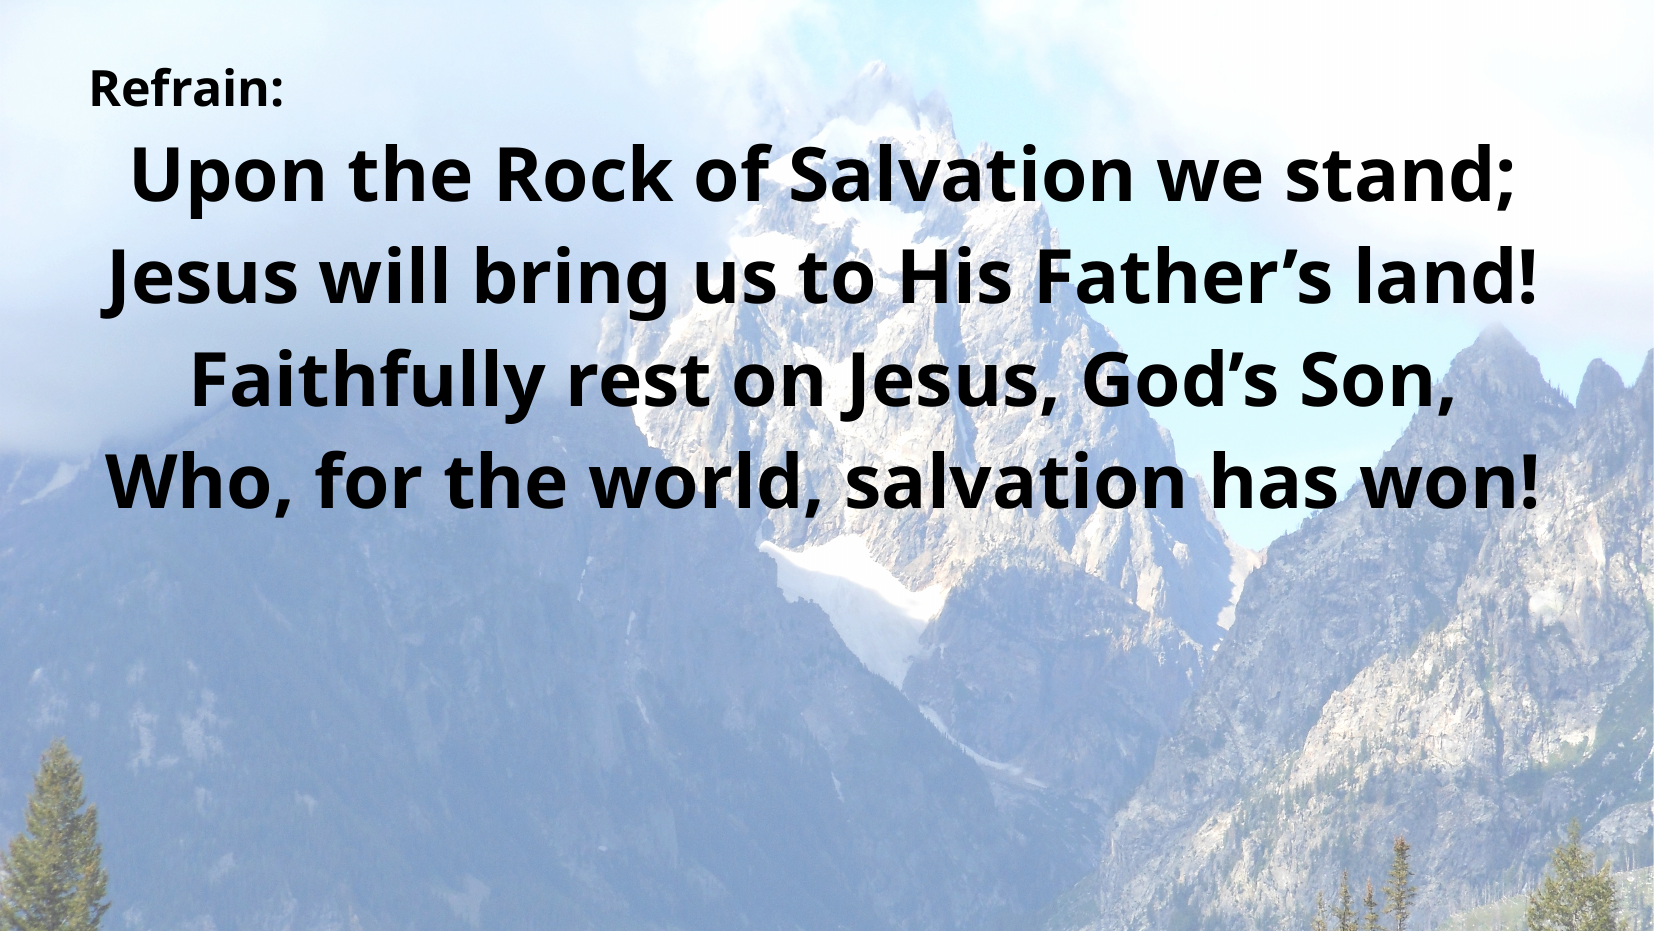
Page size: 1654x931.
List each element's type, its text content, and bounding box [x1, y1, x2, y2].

picture [0, 0, 1654, 931]
text_box Refrain: Upon the Rock of Salvation we stand; Jesus will bring us to His Father’s land! Faithfully rest on Jesus, God’s Son, Who, for the world, salvation has won! [73, 45, 1574, 526]
